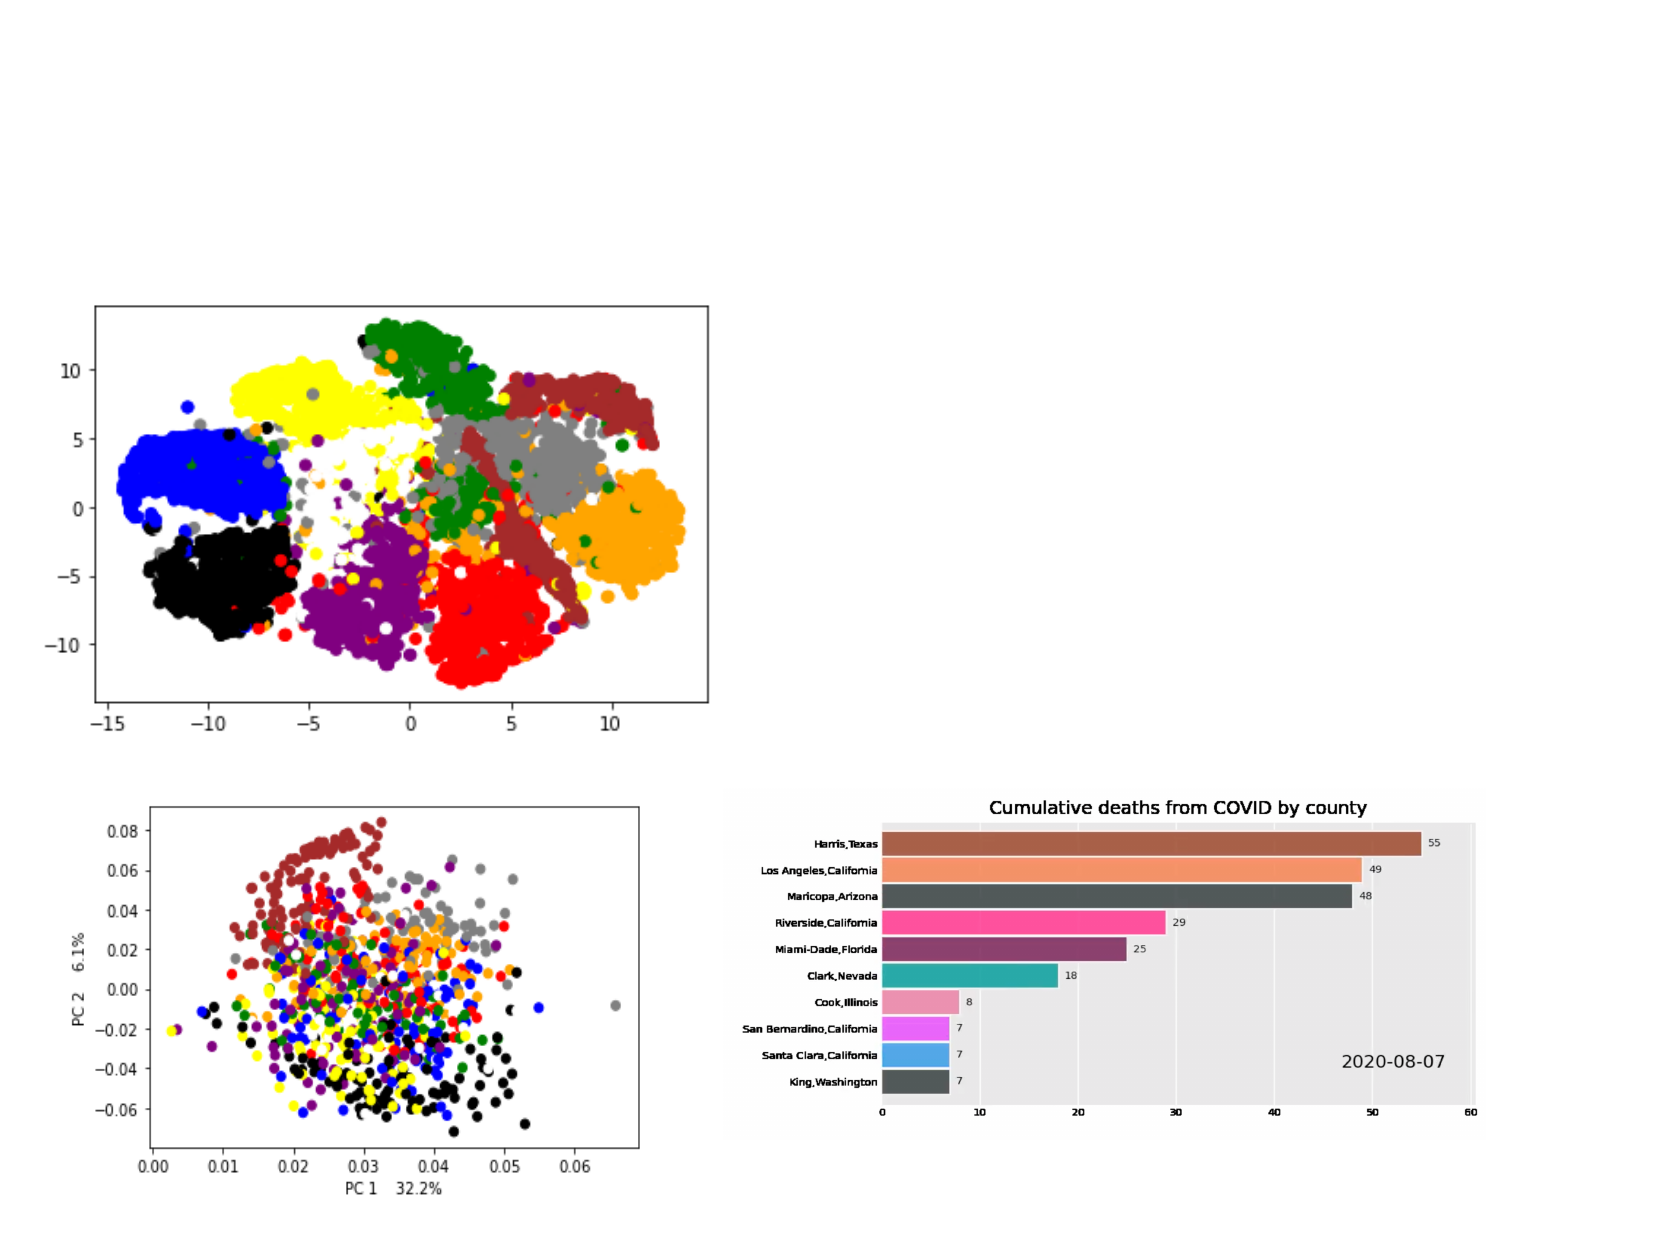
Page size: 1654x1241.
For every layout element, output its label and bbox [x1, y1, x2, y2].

picture [723, 788, 1486, 1141]
picture [18, 284, 766, 762]
picture [30, 794, 691, 1216]
